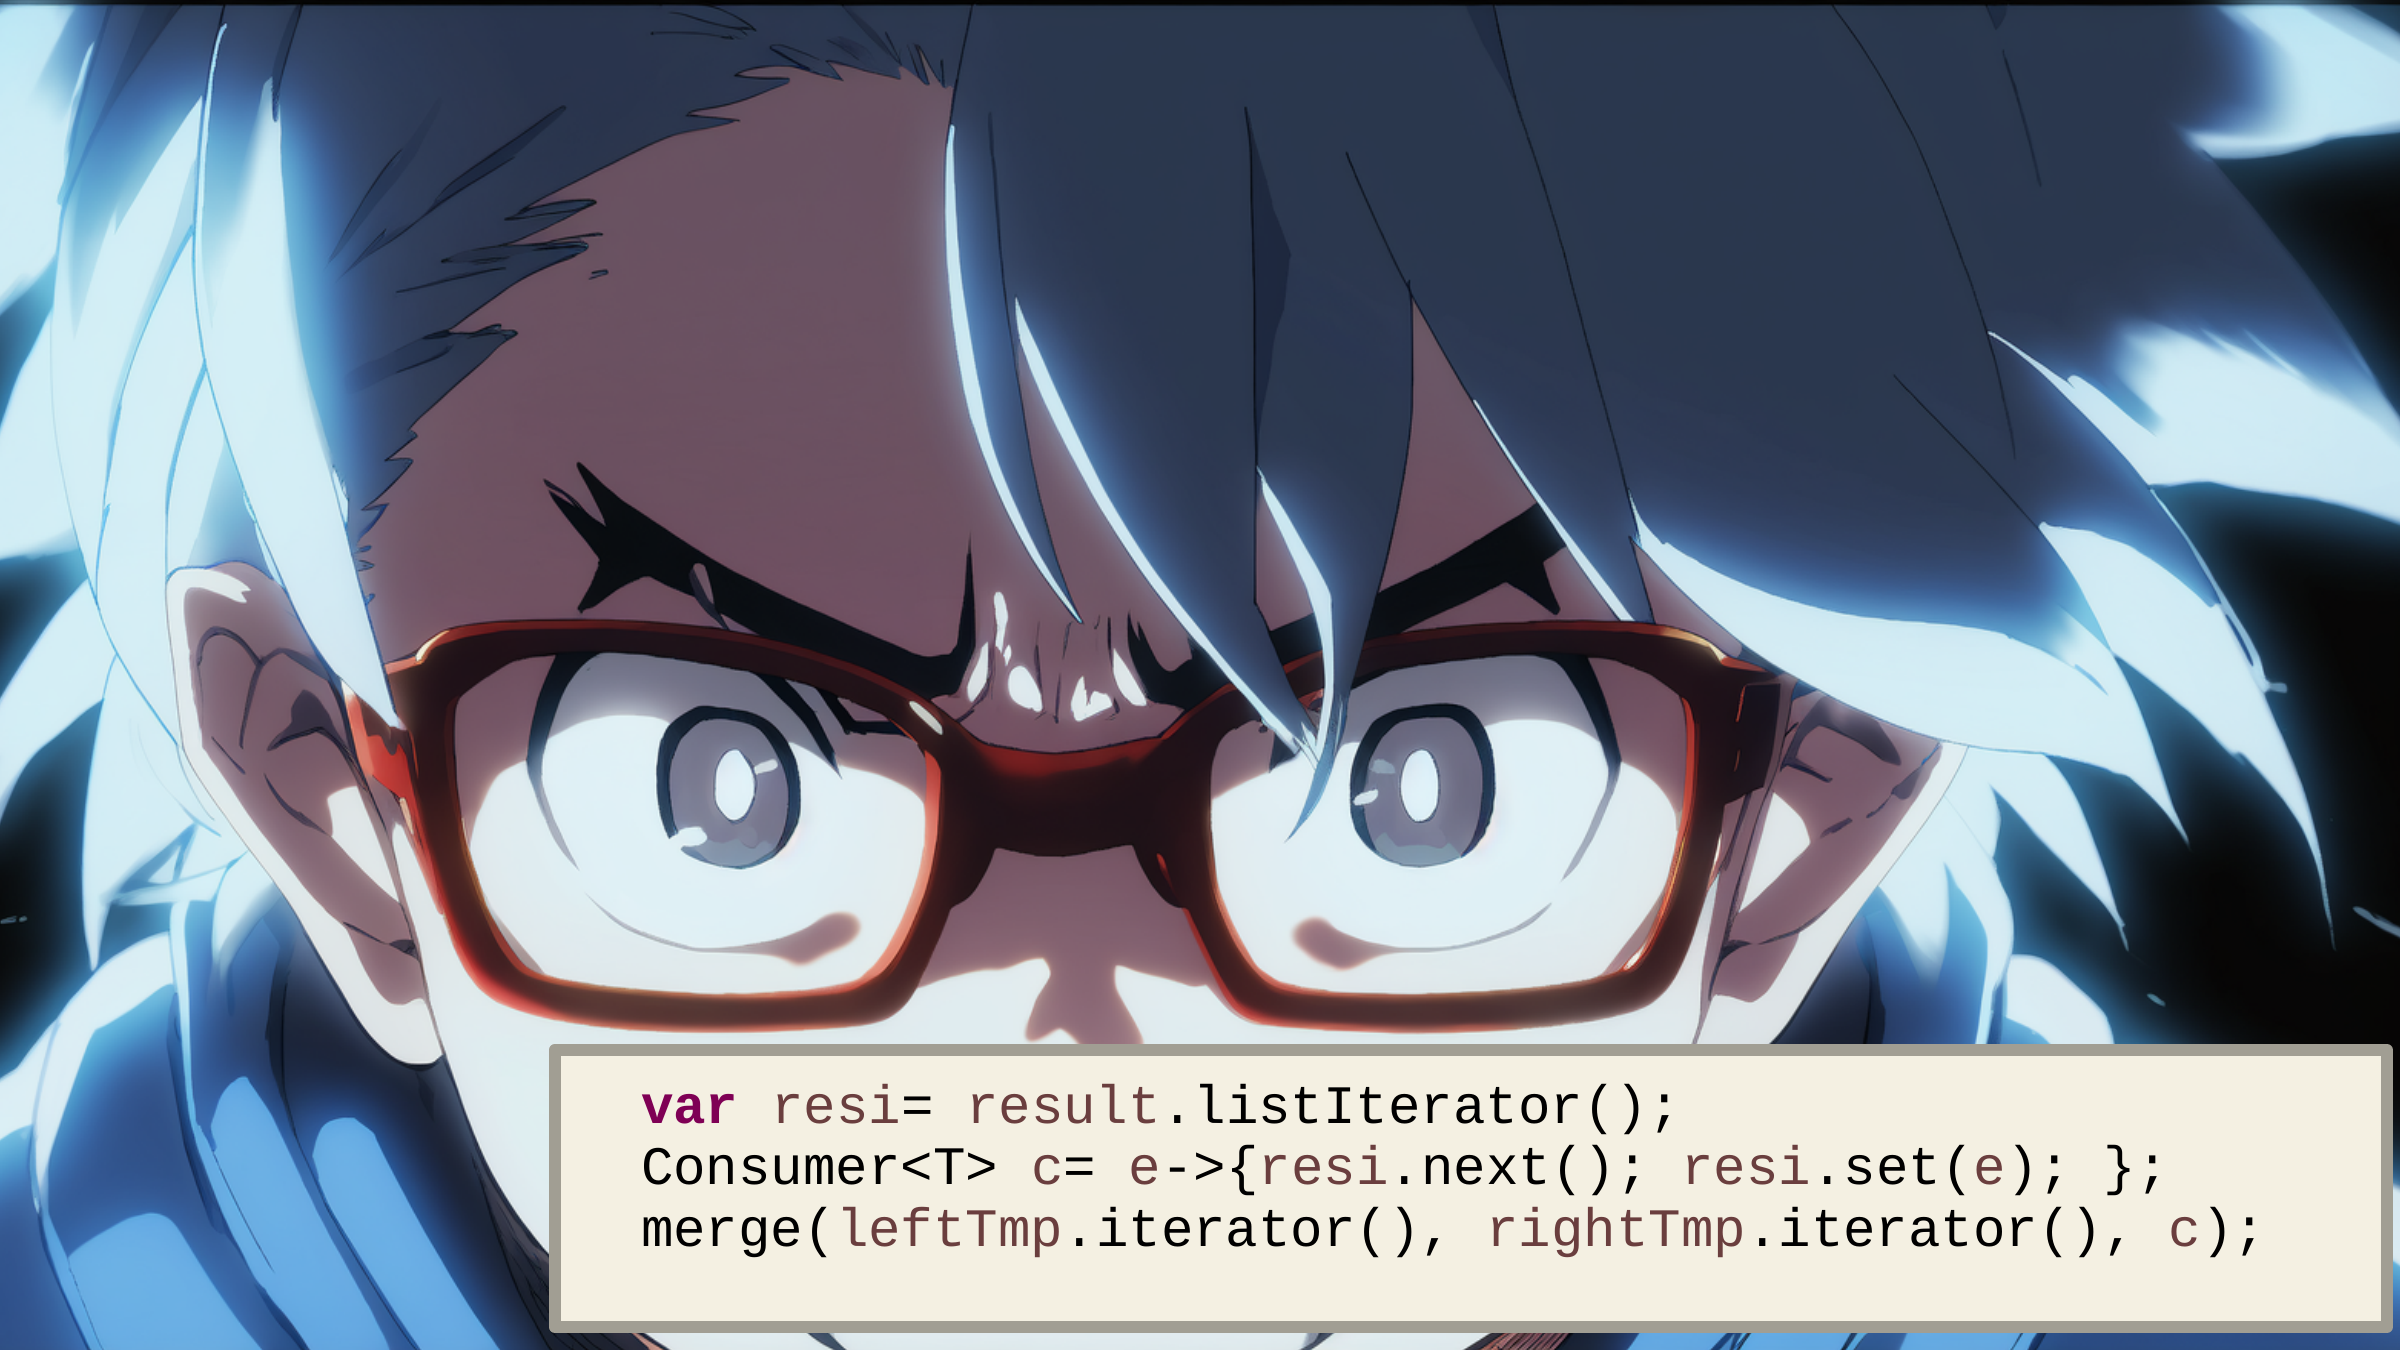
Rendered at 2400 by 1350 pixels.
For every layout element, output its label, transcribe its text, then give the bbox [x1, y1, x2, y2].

picture [0, 0, 2400, 1350]
text_box var resi= result.listIterator(); Consumer<T> c= e->{resi.next(); resi.set(e); }; merge(leftTmp.iterator(), rightTmp.iterator(), c); [555, 1050, 2387, 1327]
